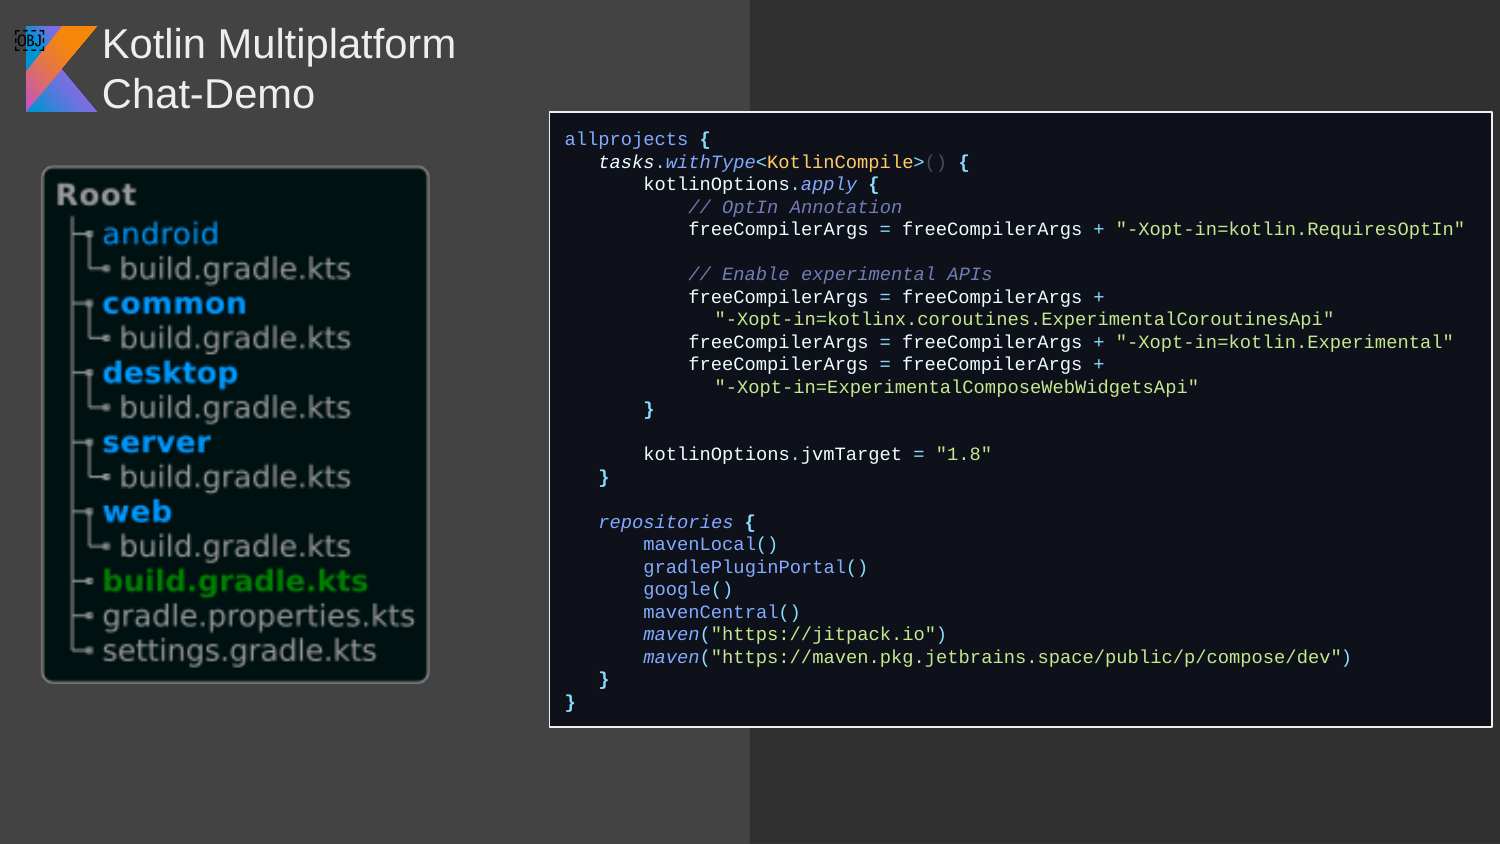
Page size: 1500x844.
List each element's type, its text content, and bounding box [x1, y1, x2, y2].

picture [26, 132, 463, 714]
picture [26, 26, 98, 112]
text_box allprojects { tasks.withType<KotlinCompile>() { kotlinOptions.apply { // OptIn Annotation freeCompilerArgs = freeCompilerArgs + "-Xopt-in=kotlin.RequiresOptIn" // Enable experimental APIs freeCompilerArgs = freeCompilerArgs + "-Xopt-in=kotlinx.coroutines.ExperimentalCoroutinesApi" freeCompilerArgs = freeCompilerArgs + "-Xopt-in=kotlin.Experimental" freeCompilerArgs = freeCompilerArgs + "-Xopt-in=ExperimentalComposeWebWidgetsApi" } kotlinOptions.jvmTarget = "1.8" } repositories { mavenLocal() gradlePluginPortal() google() mavenCentral() maven("https://jitpack.io") maven("https://maven.pkg.jetbrains.space/public/p/compose/dev") } } [549, 111, 1492, 728]
